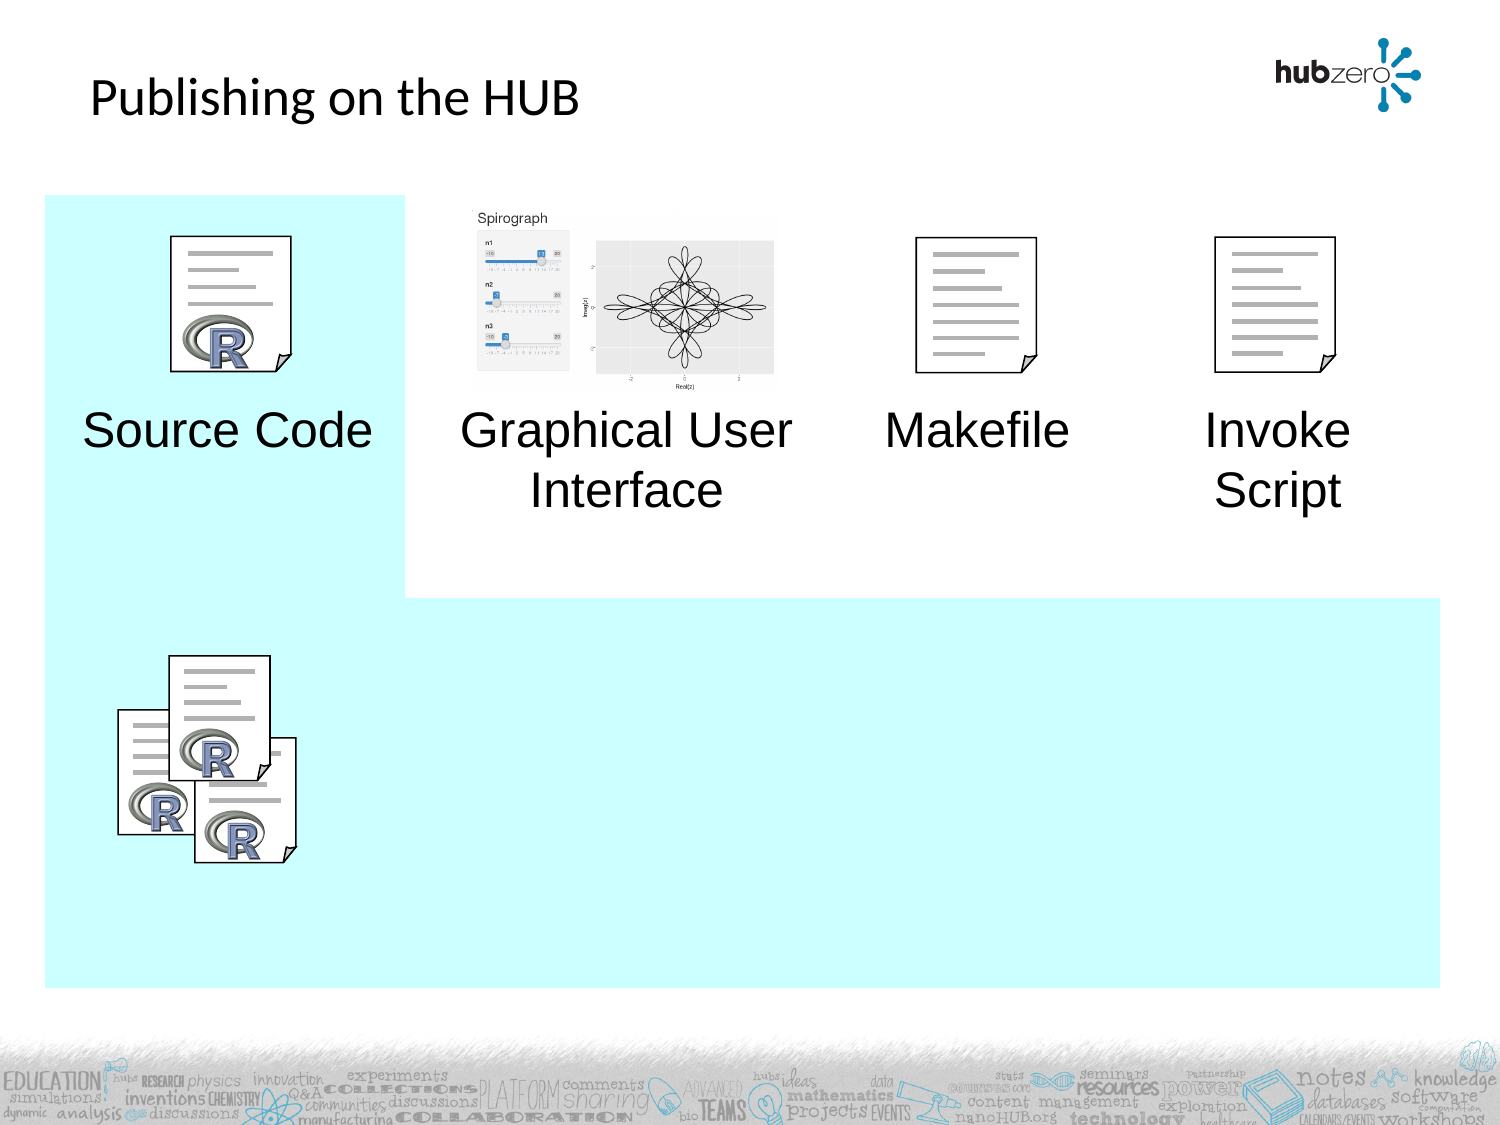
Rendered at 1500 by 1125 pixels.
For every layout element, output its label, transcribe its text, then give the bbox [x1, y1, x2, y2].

text_box [1215, 237, 1336, 373]
picture [472, 210, 779, 390]
text_box Invoke Script [1189, 389, 1367, 525]
text_box [45, 195, 1441, 989]
text_box Graphical User Interface [445, 390, 809, 526]
picture [0, 1034, 1500, 1125]
text_box [916, 237, 1037, 373]
picture [179, 728, 239, 778]
picture [204, 810, 265, 861]
text_box Source Code [67, 390, 389, 465]
picture [182, 314, 254, 369]
picture [1272, 35, 1424, 44]
picture [128, 782, 188, 832]
text_box Makefile [869, 390, 1086, 465]
title Publishing on the HUB [75, 44, 1426, 144]
